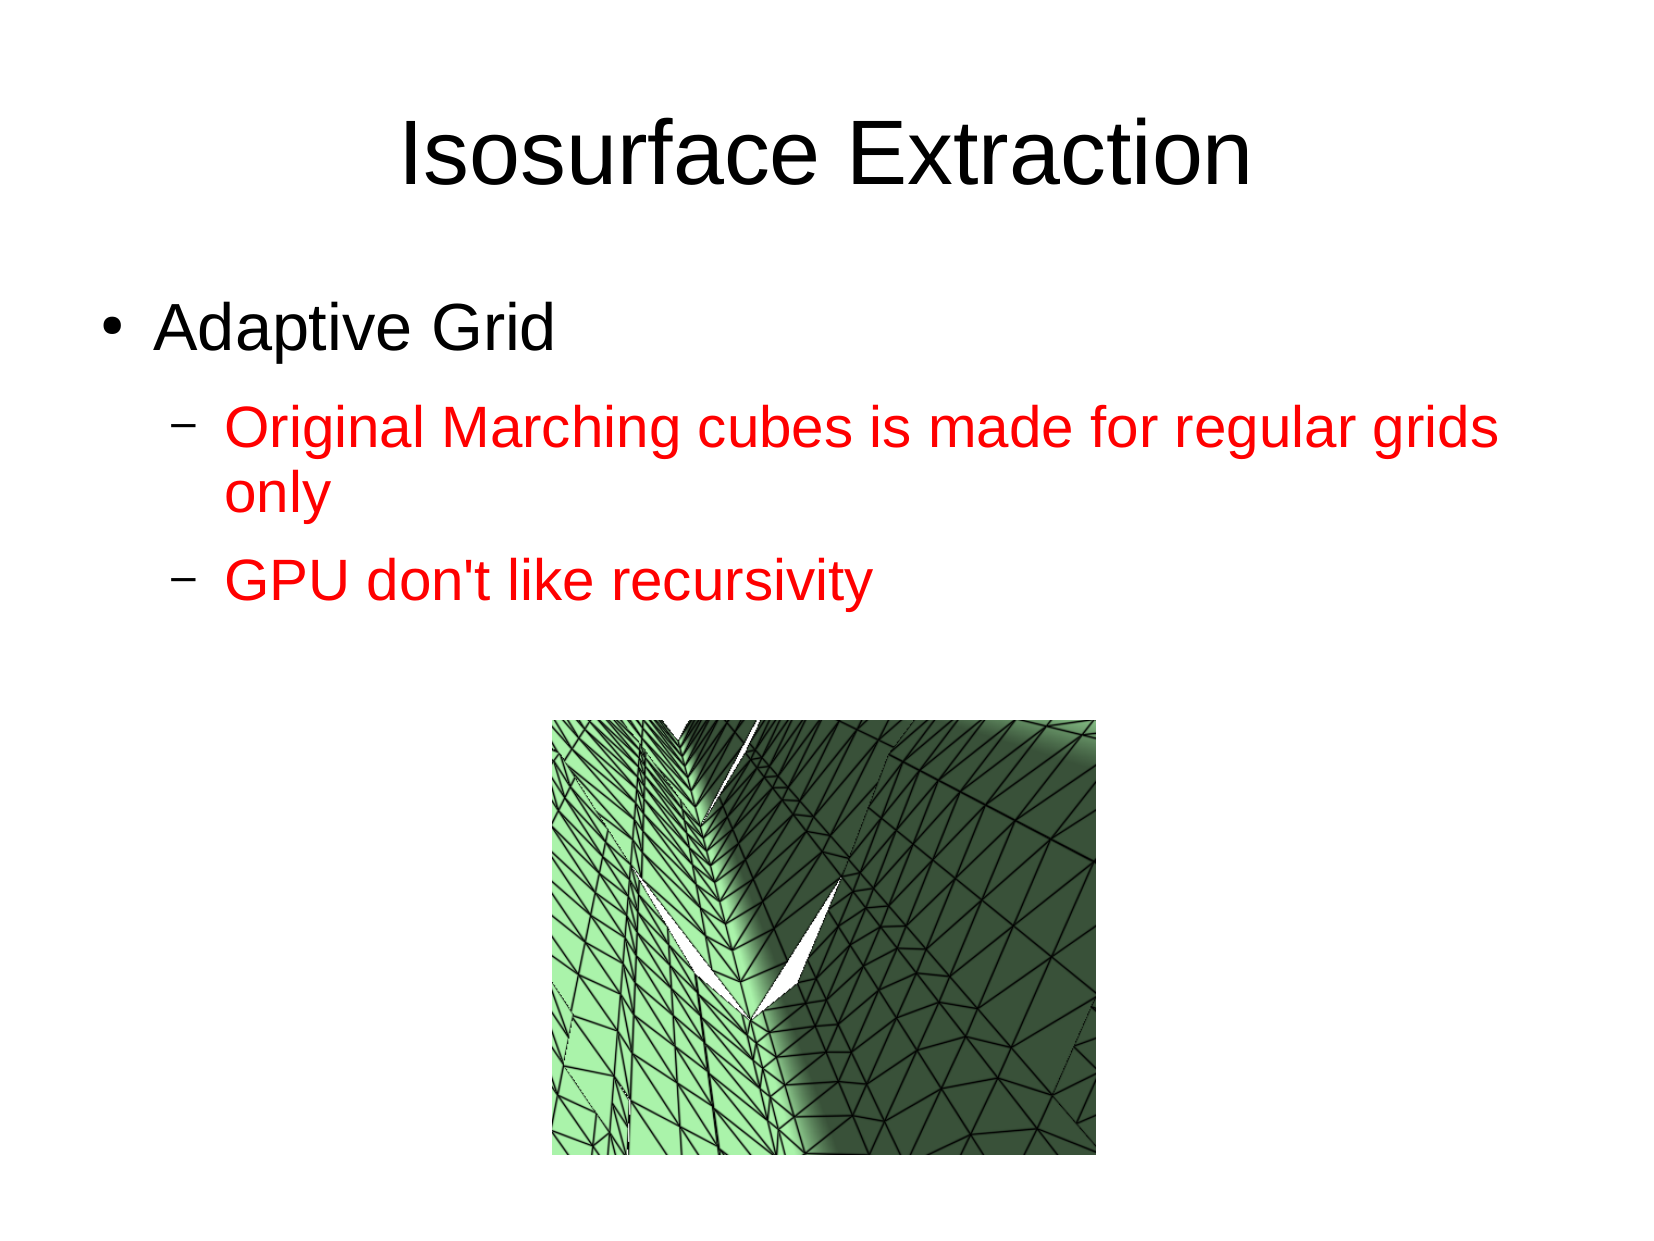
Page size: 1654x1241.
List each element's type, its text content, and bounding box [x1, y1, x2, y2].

title Isosurface Extraction [82, 49, 1571, 257]
picture [552, 720, 1096, 1156]
list Adaptive Grid Original Marching cubes is made for regular grids only GPU don't like recursivity [82, 290, 1571, 1010]
